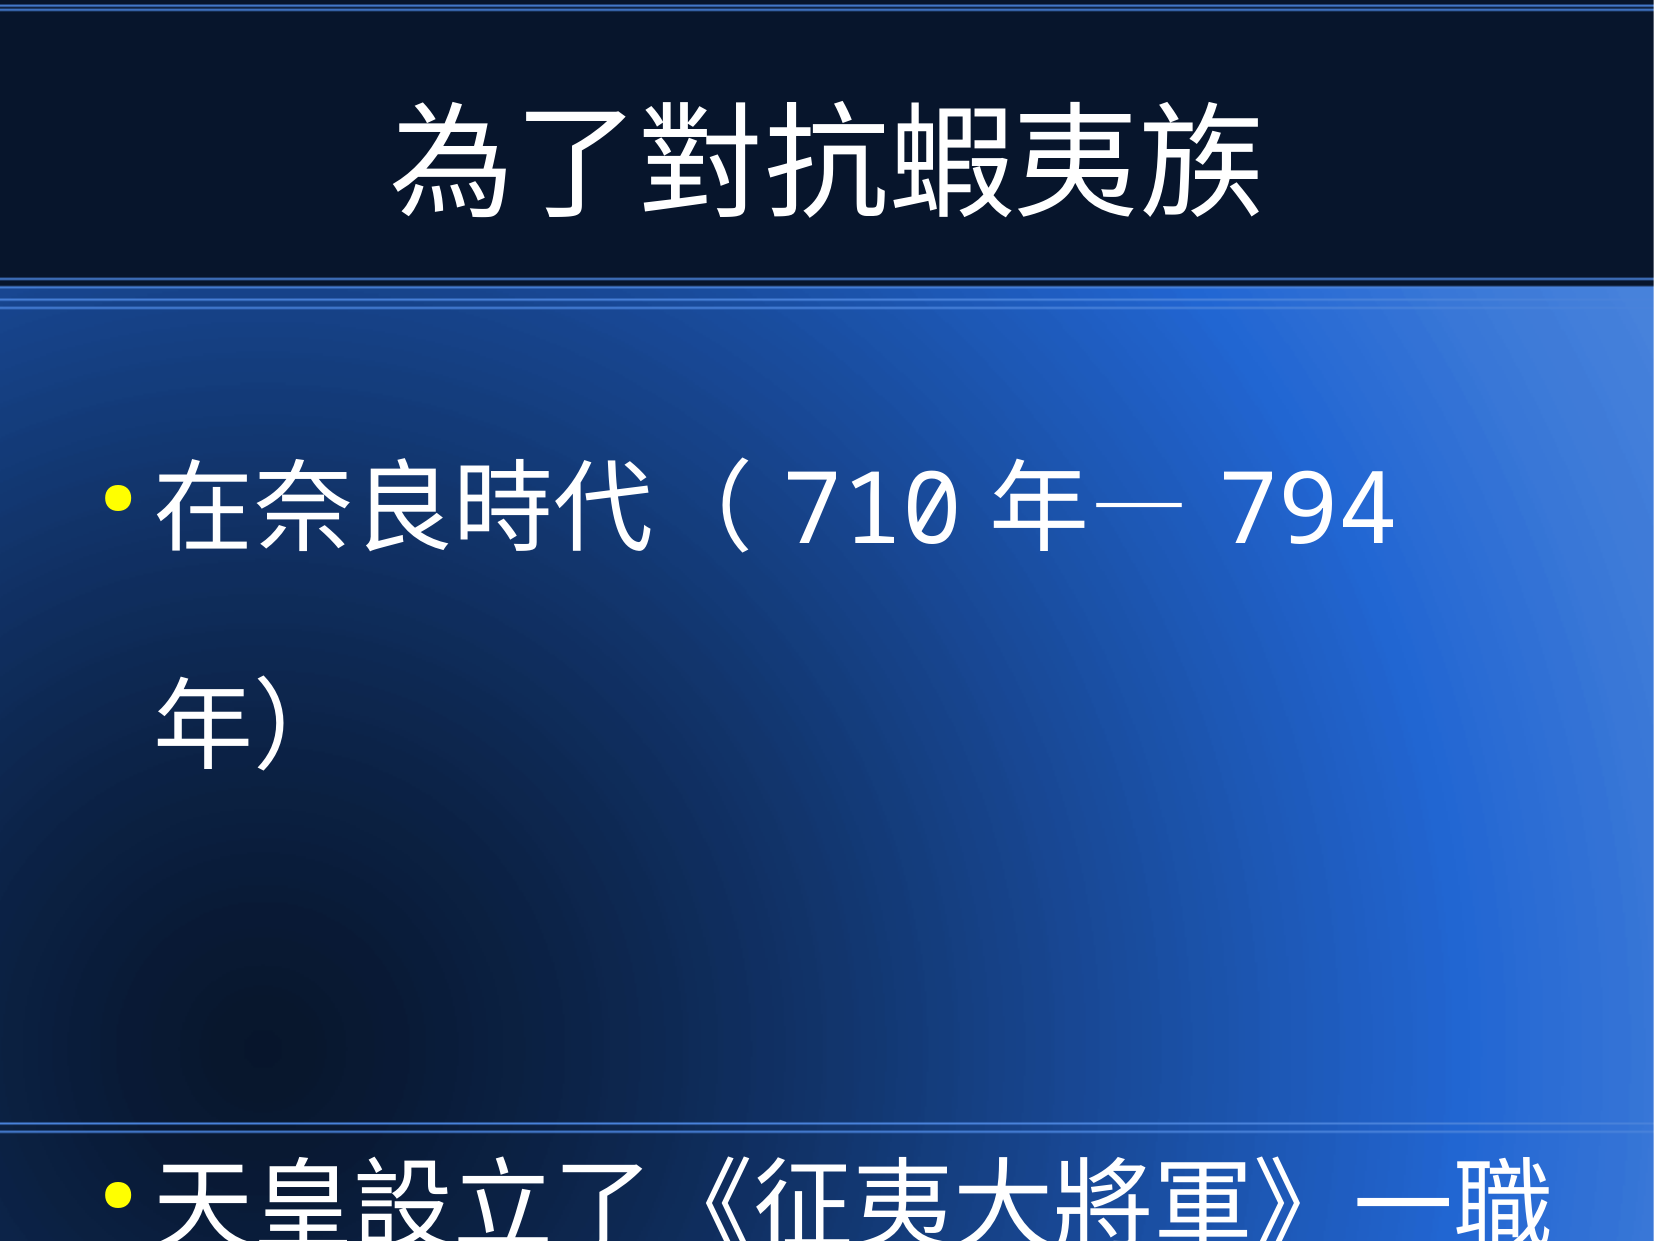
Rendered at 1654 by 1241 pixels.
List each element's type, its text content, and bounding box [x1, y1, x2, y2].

title 為了對抗蝦夷族 [82, 49, 1571, 257]
list 在奈良時代（710年—794年） 天皇設立了《征夷大將軍》一職 [82, 355, 1571, 1241]
picture [0, 0, 1654, 1241]
